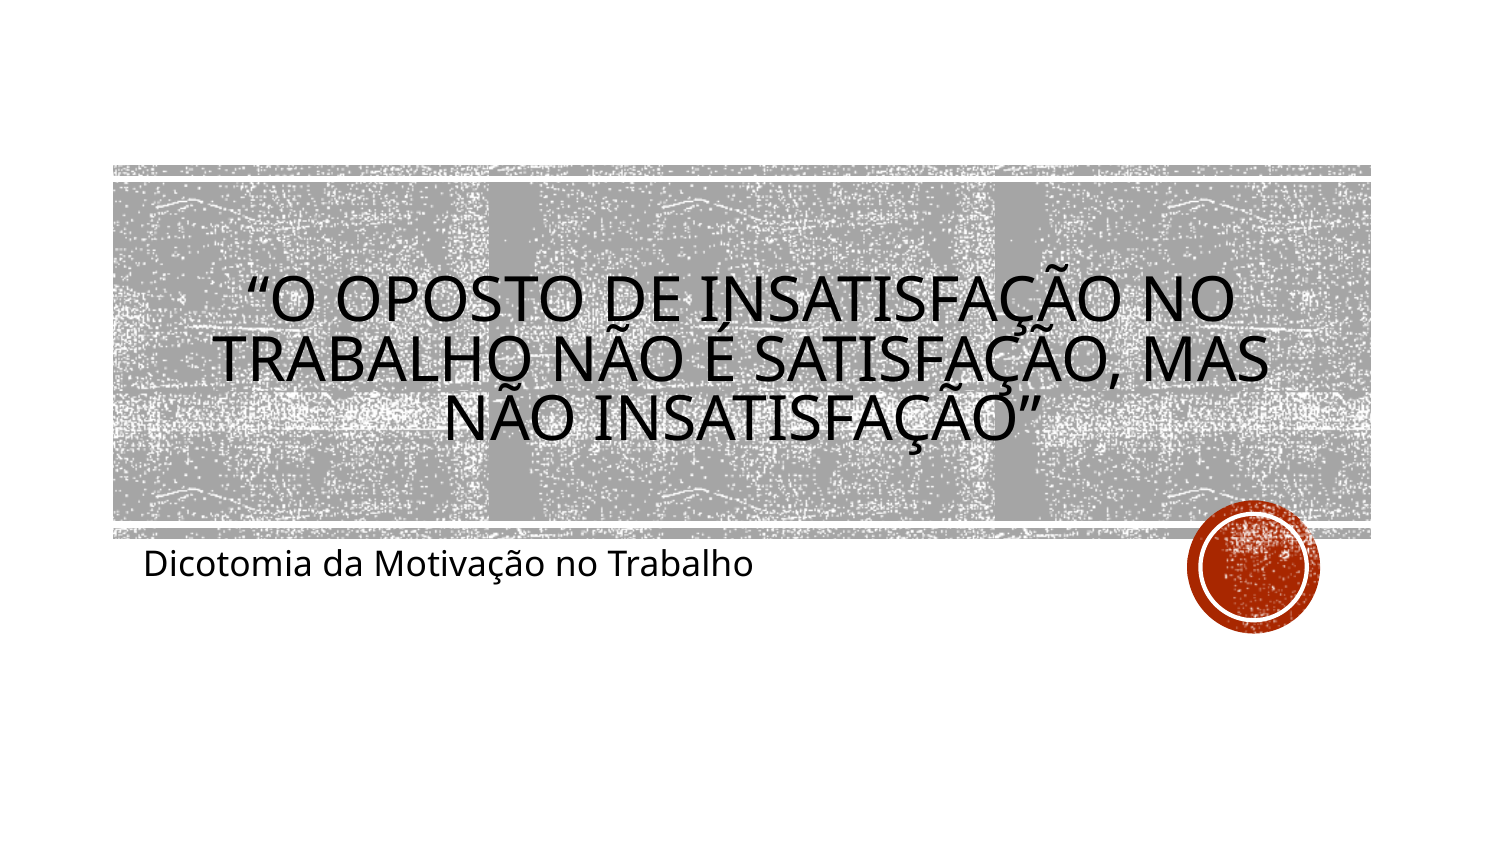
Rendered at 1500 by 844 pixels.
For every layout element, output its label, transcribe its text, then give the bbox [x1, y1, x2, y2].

picture [1203, 550, 1304, 618]
picture [1187, 550, 1321, 634]
subtitle Dicotomia da Motivação no Trabalho [131, 540, 1103, 672]
title “O OPOSTO DE INSATISFAÇÃO NO TRABALHO NÃO É SATISFAÇÃO, MAS NÃO INSATISFAÇÃO” [129, 176, 1356, 550]
